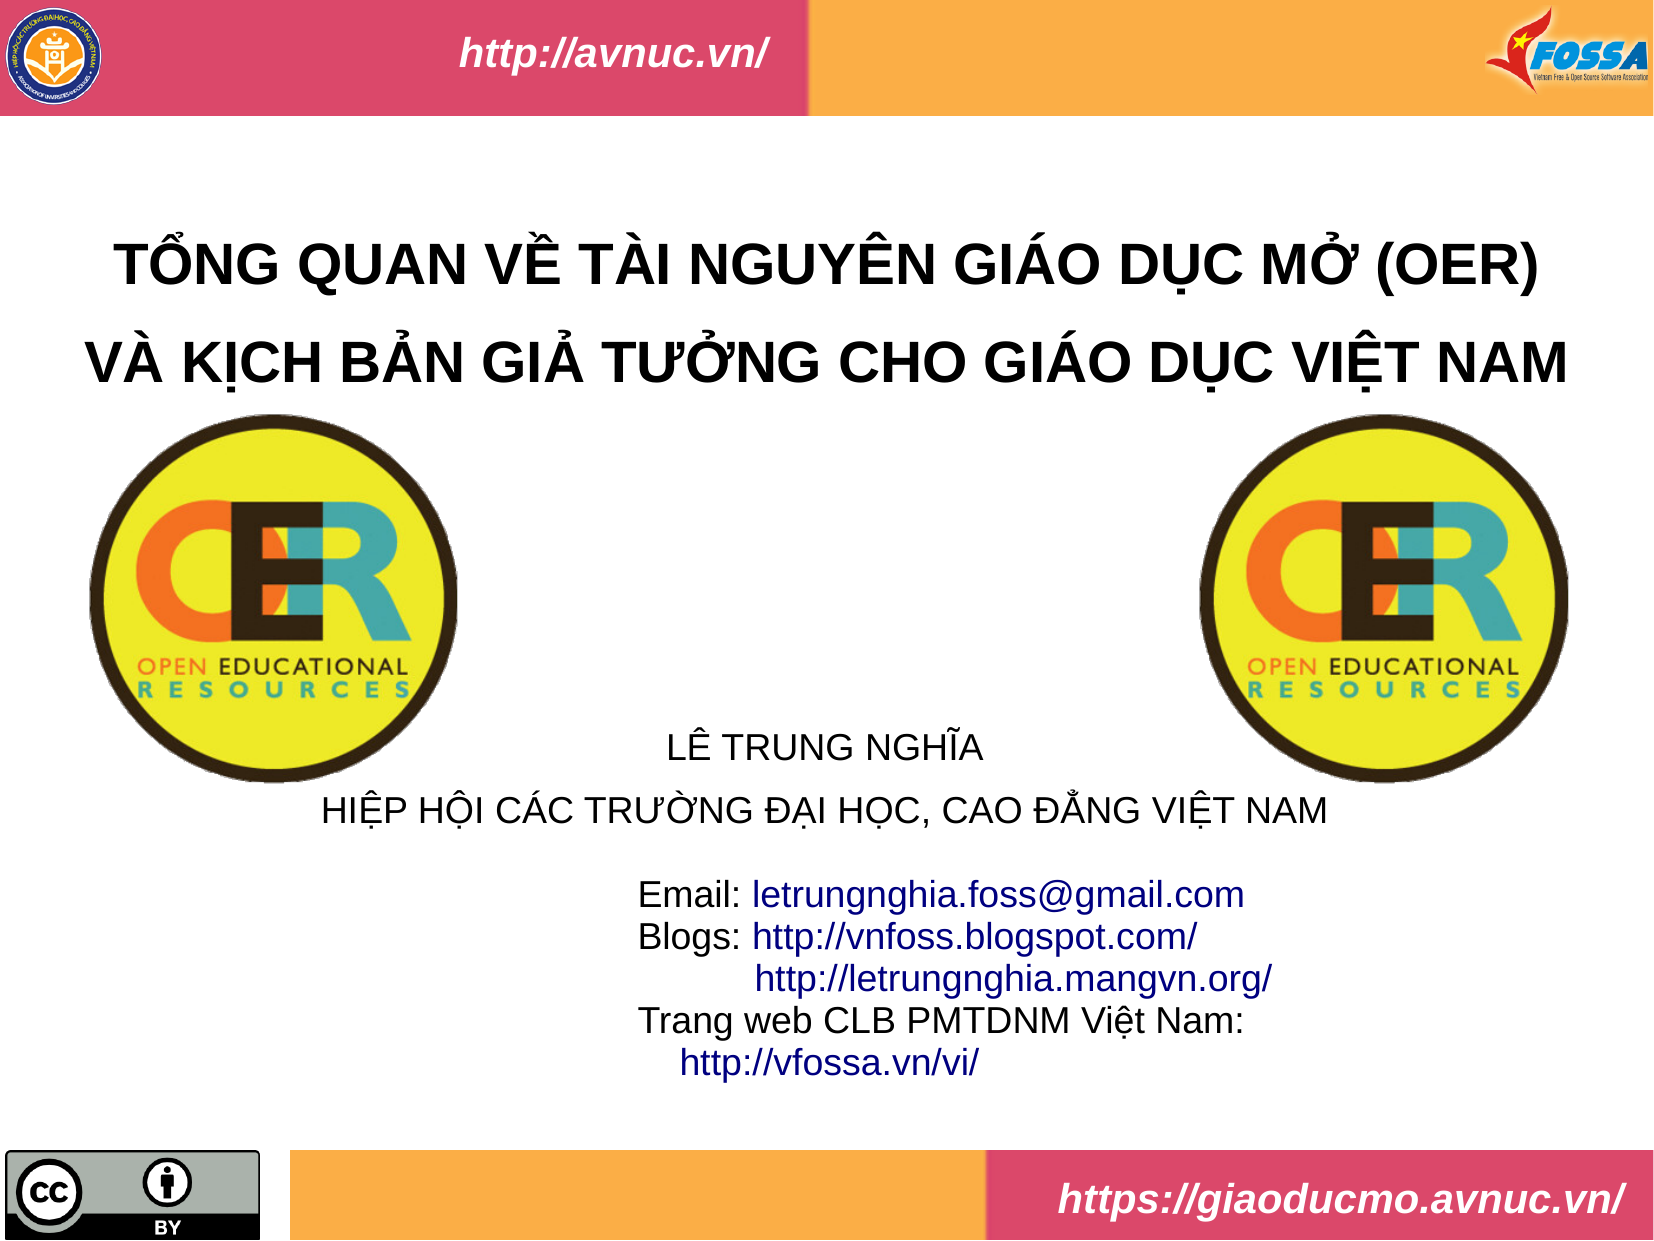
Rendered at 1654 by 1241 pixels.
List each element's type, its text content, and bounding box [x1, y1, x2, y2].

picture [0, 0, 1654, 116]
picture [290, 1150, 1654, 1240]
text_box TỔNG QUAN VỀ TÀI NGUYÊN GIÁO DỤC MỞ (OER) VÀ KỊCH BẢN GIẢ TƯỞNG CHO GIÁO DỤC VIỆT NAM [0, 192, 1654, 403]
text_box http://avnuc.vn/ [156, 22, 794, 84]
text_box LÊ TRUNG NGHĨA HIỆP HỘI CÁC TRƯỜNG ĐẠI HỌC, CAO ĐẲNG VIỆT NAM Email: letrungnghia.foss@gmail.com Blogs: http://vnfoss.blogspot.com/ http://letrungnghia.mangvn.org/ Trang web CLB PMTDNM Việt Nam: http://vfossa.vn/vi/ [37, 536, 1613, 1200]
text_box https://giaoducmo.avnuc.vn/ [1000, 1168, 1639, 1230]
picture [1195, 411, 1573, 788]
picture [5, 1150, 260, 1240]
picture [85, 411, 462, 788]
